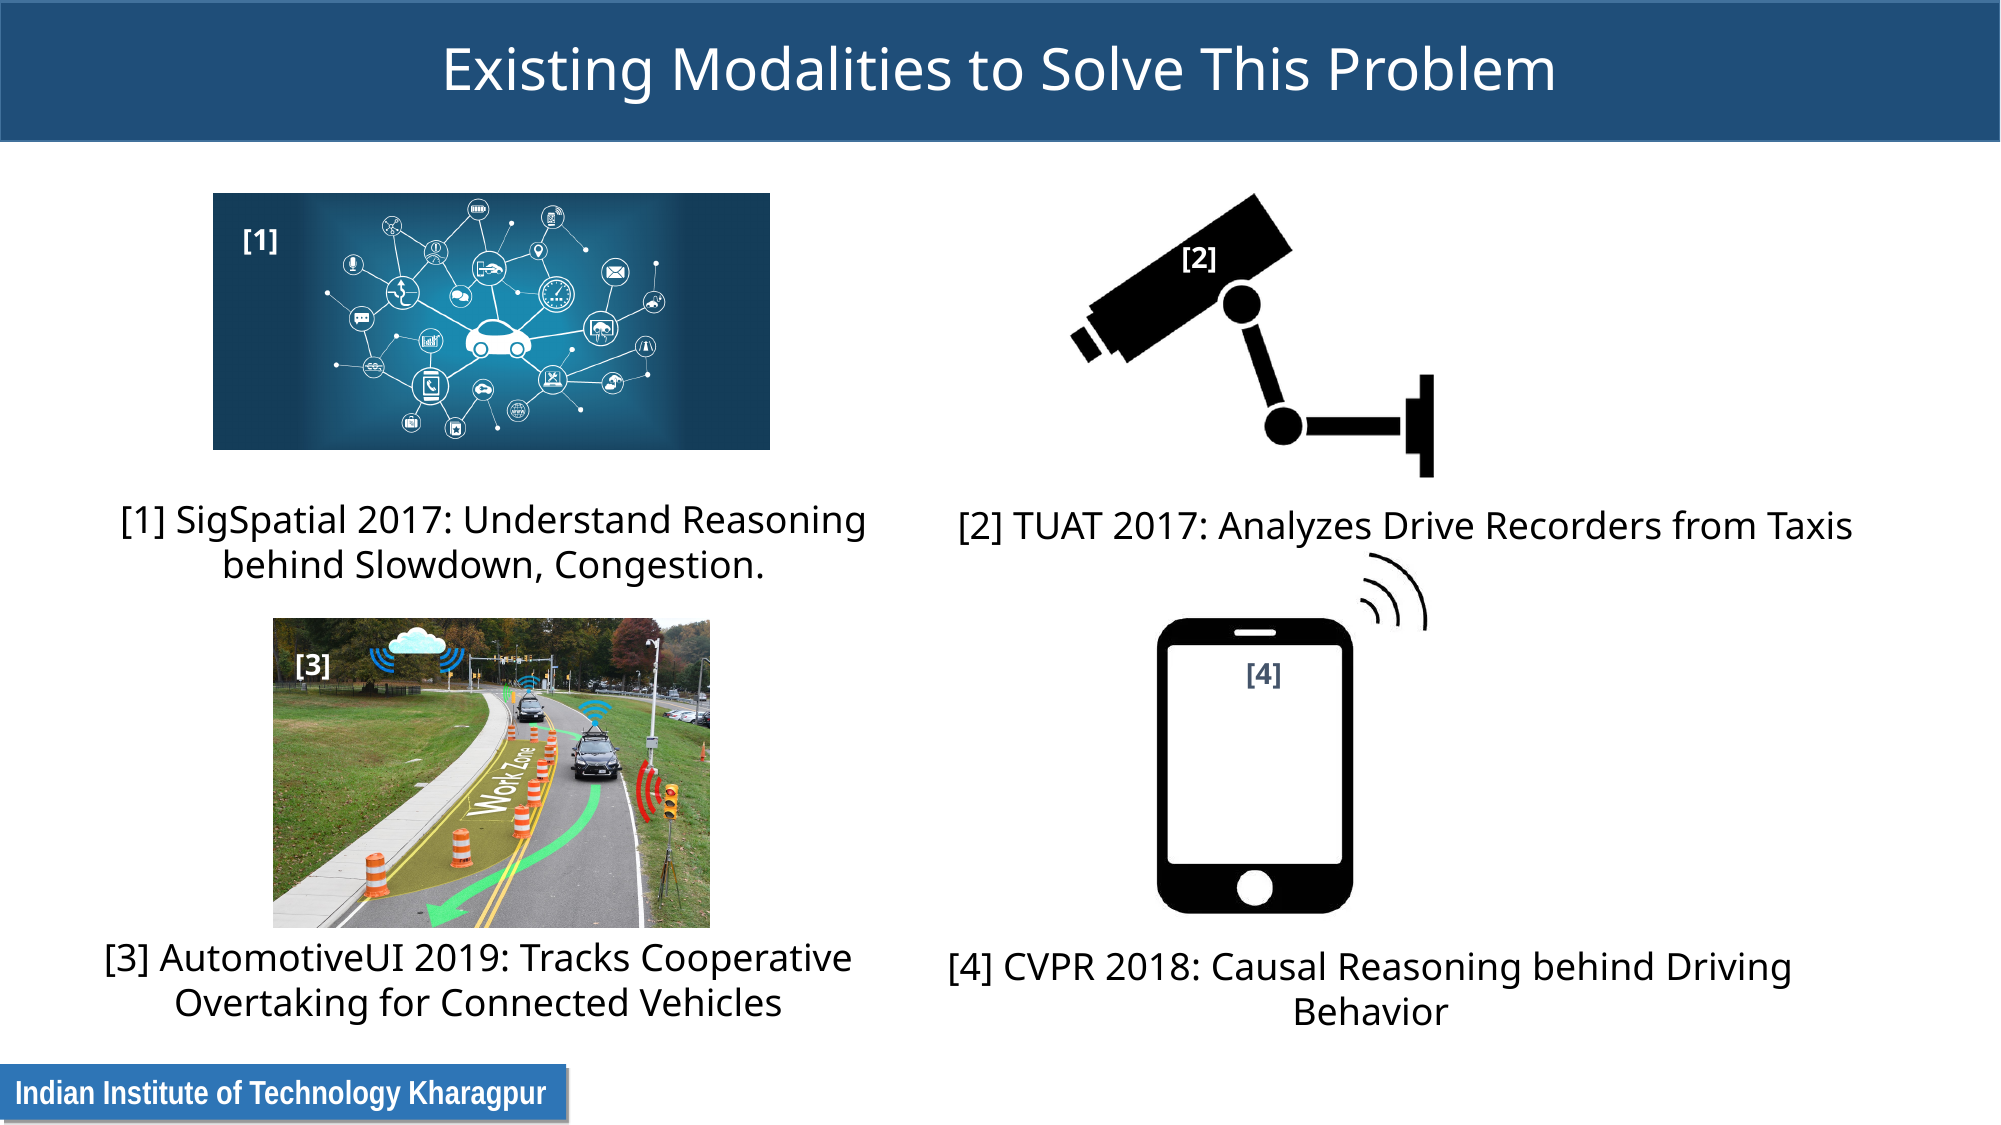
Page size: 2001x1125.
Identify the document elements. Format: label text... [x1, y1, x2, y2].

text_box [3] [280, 631, 373, 712]
text_box [4] CVPR 2018: Causal Reasoning behind Driving Behavior [898, 927, 1844, 1049]
text_box [3] AutomotiveUI 2019: Tracks Cooperative Overtaking for Connected Vehicles [72, 919, 885, 1042]
picture [1148, 563, 1434, 921]
picture [213, 193, 770, 450]
text_box [1] [227, 206, 321, 286]
text_box [1] SigSpatial 2017: Understand Reasoning behind Slowdown, Congestion. [87, 480, 900, 602]
title Existing Modalities to Solve This Problem [0, 1, 2000, 141]
text_box [4] [1230, 640, 1324, 720]
text_box [2] [1166, 223, 1260, 304]
text_box [2] TUAT 2017: Analyzes Drive Recorders from Taxis [941, 486, 1870, 563]
picture [273, 618, 710, 919]
picture [1069, 193, 1434, 478]
